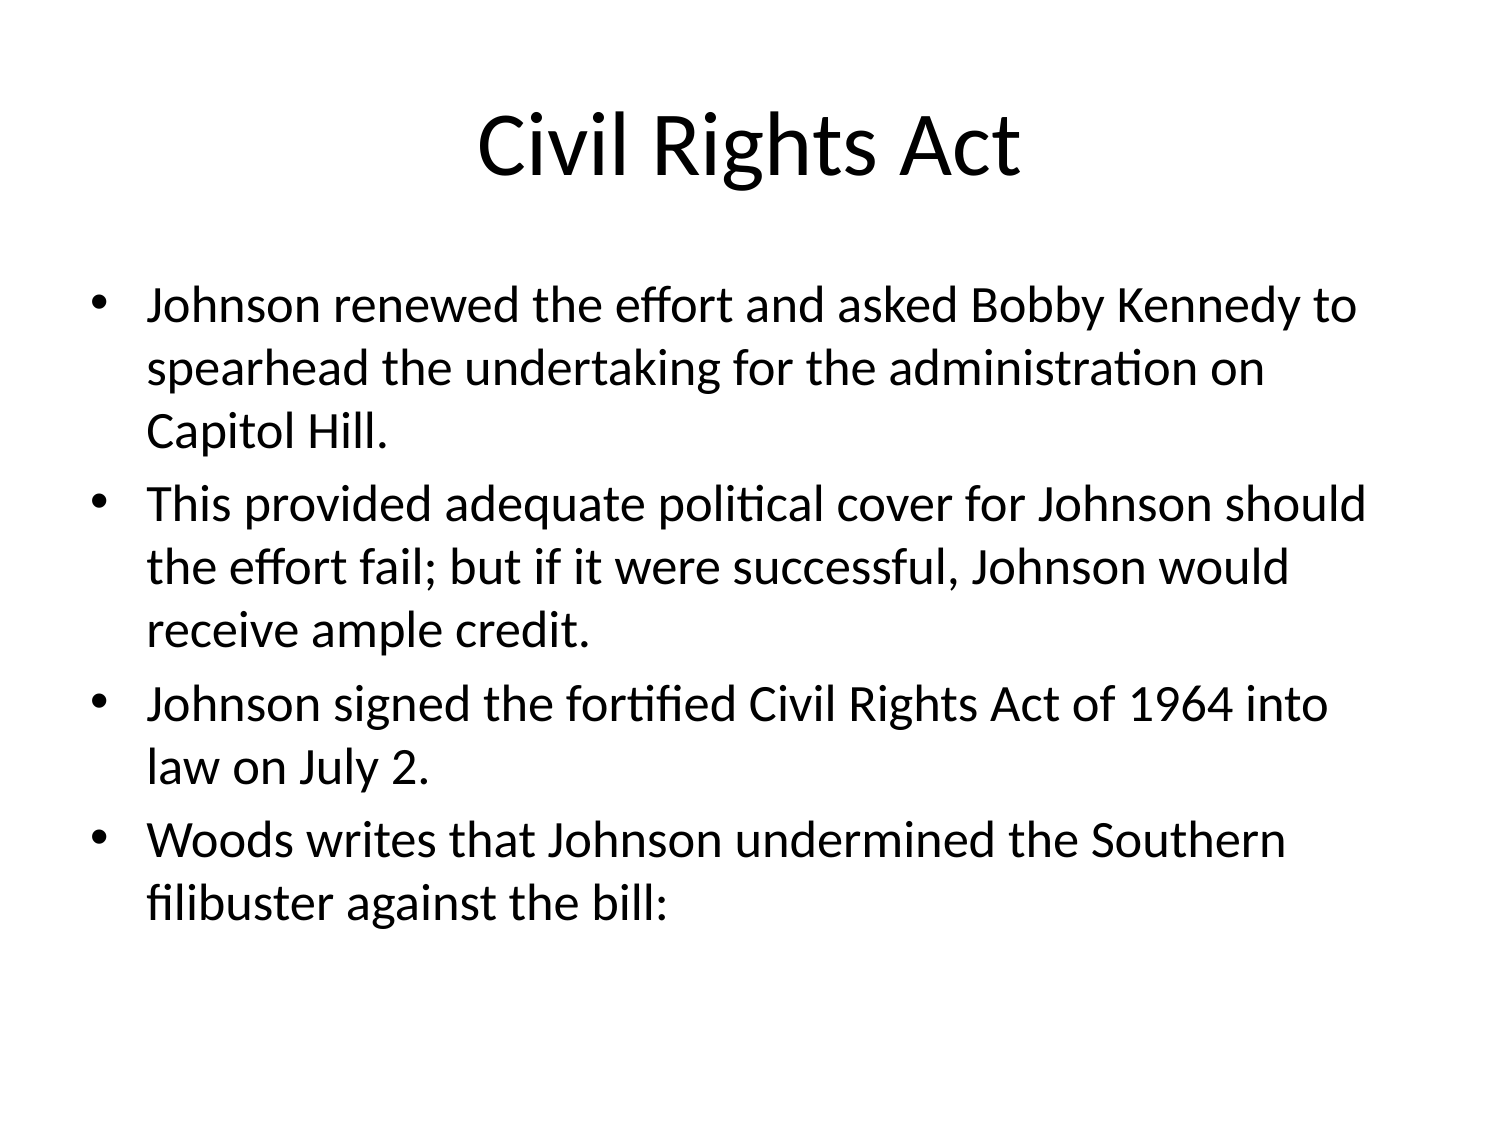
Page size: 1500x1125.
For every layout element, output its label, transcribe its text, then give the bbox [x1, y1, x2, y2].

title Civil Rights Act [75, 45, 1425, 233]
list Johnson renewed the effort and asked Bobby Kennedy to spearhead the undertaking for the administration on Capitol Hill. This provided adequate political cover for Johnson should the effort fail; but if it were successful, Johnson would receive ample credit. Johnson signed the fortified Civil Rights Act of 1964 into law on July 2. Woods writes that Johnson undermined the Southern filibuster against the bill: [75, 262, 1425, 1005]
